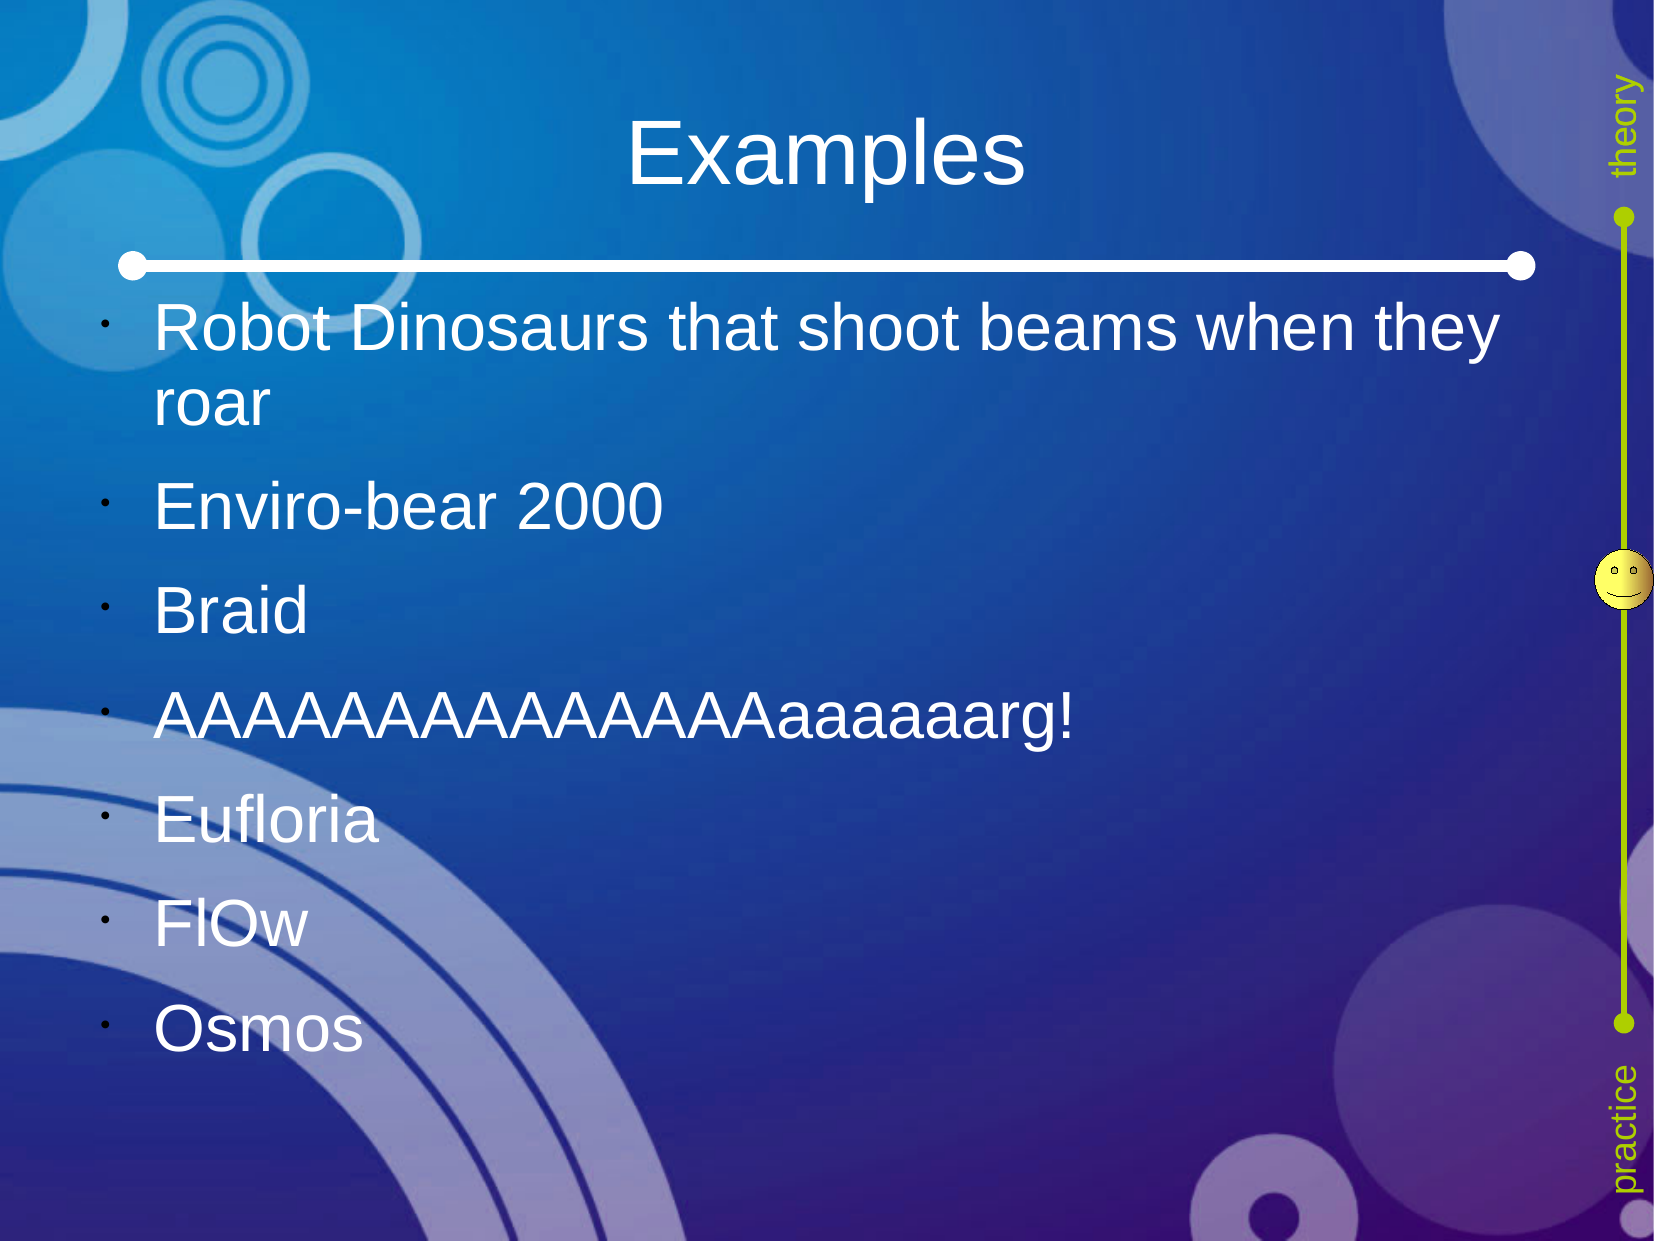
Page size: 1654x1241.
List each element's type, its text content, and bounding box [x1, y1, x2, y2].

text_box [1594, 549, 1654, 610]
title Examples [82, 56, 1571, 250]
list Robot Dinosaurs that shoot beams when they roar Enviro-bear 2000 Braid AAAAAAAAAAAAAAaaaaaarg! Eufloria FlOw Osmos [82, 290, 1571, 1132]
picture [0, 0, 1654, 1241]
